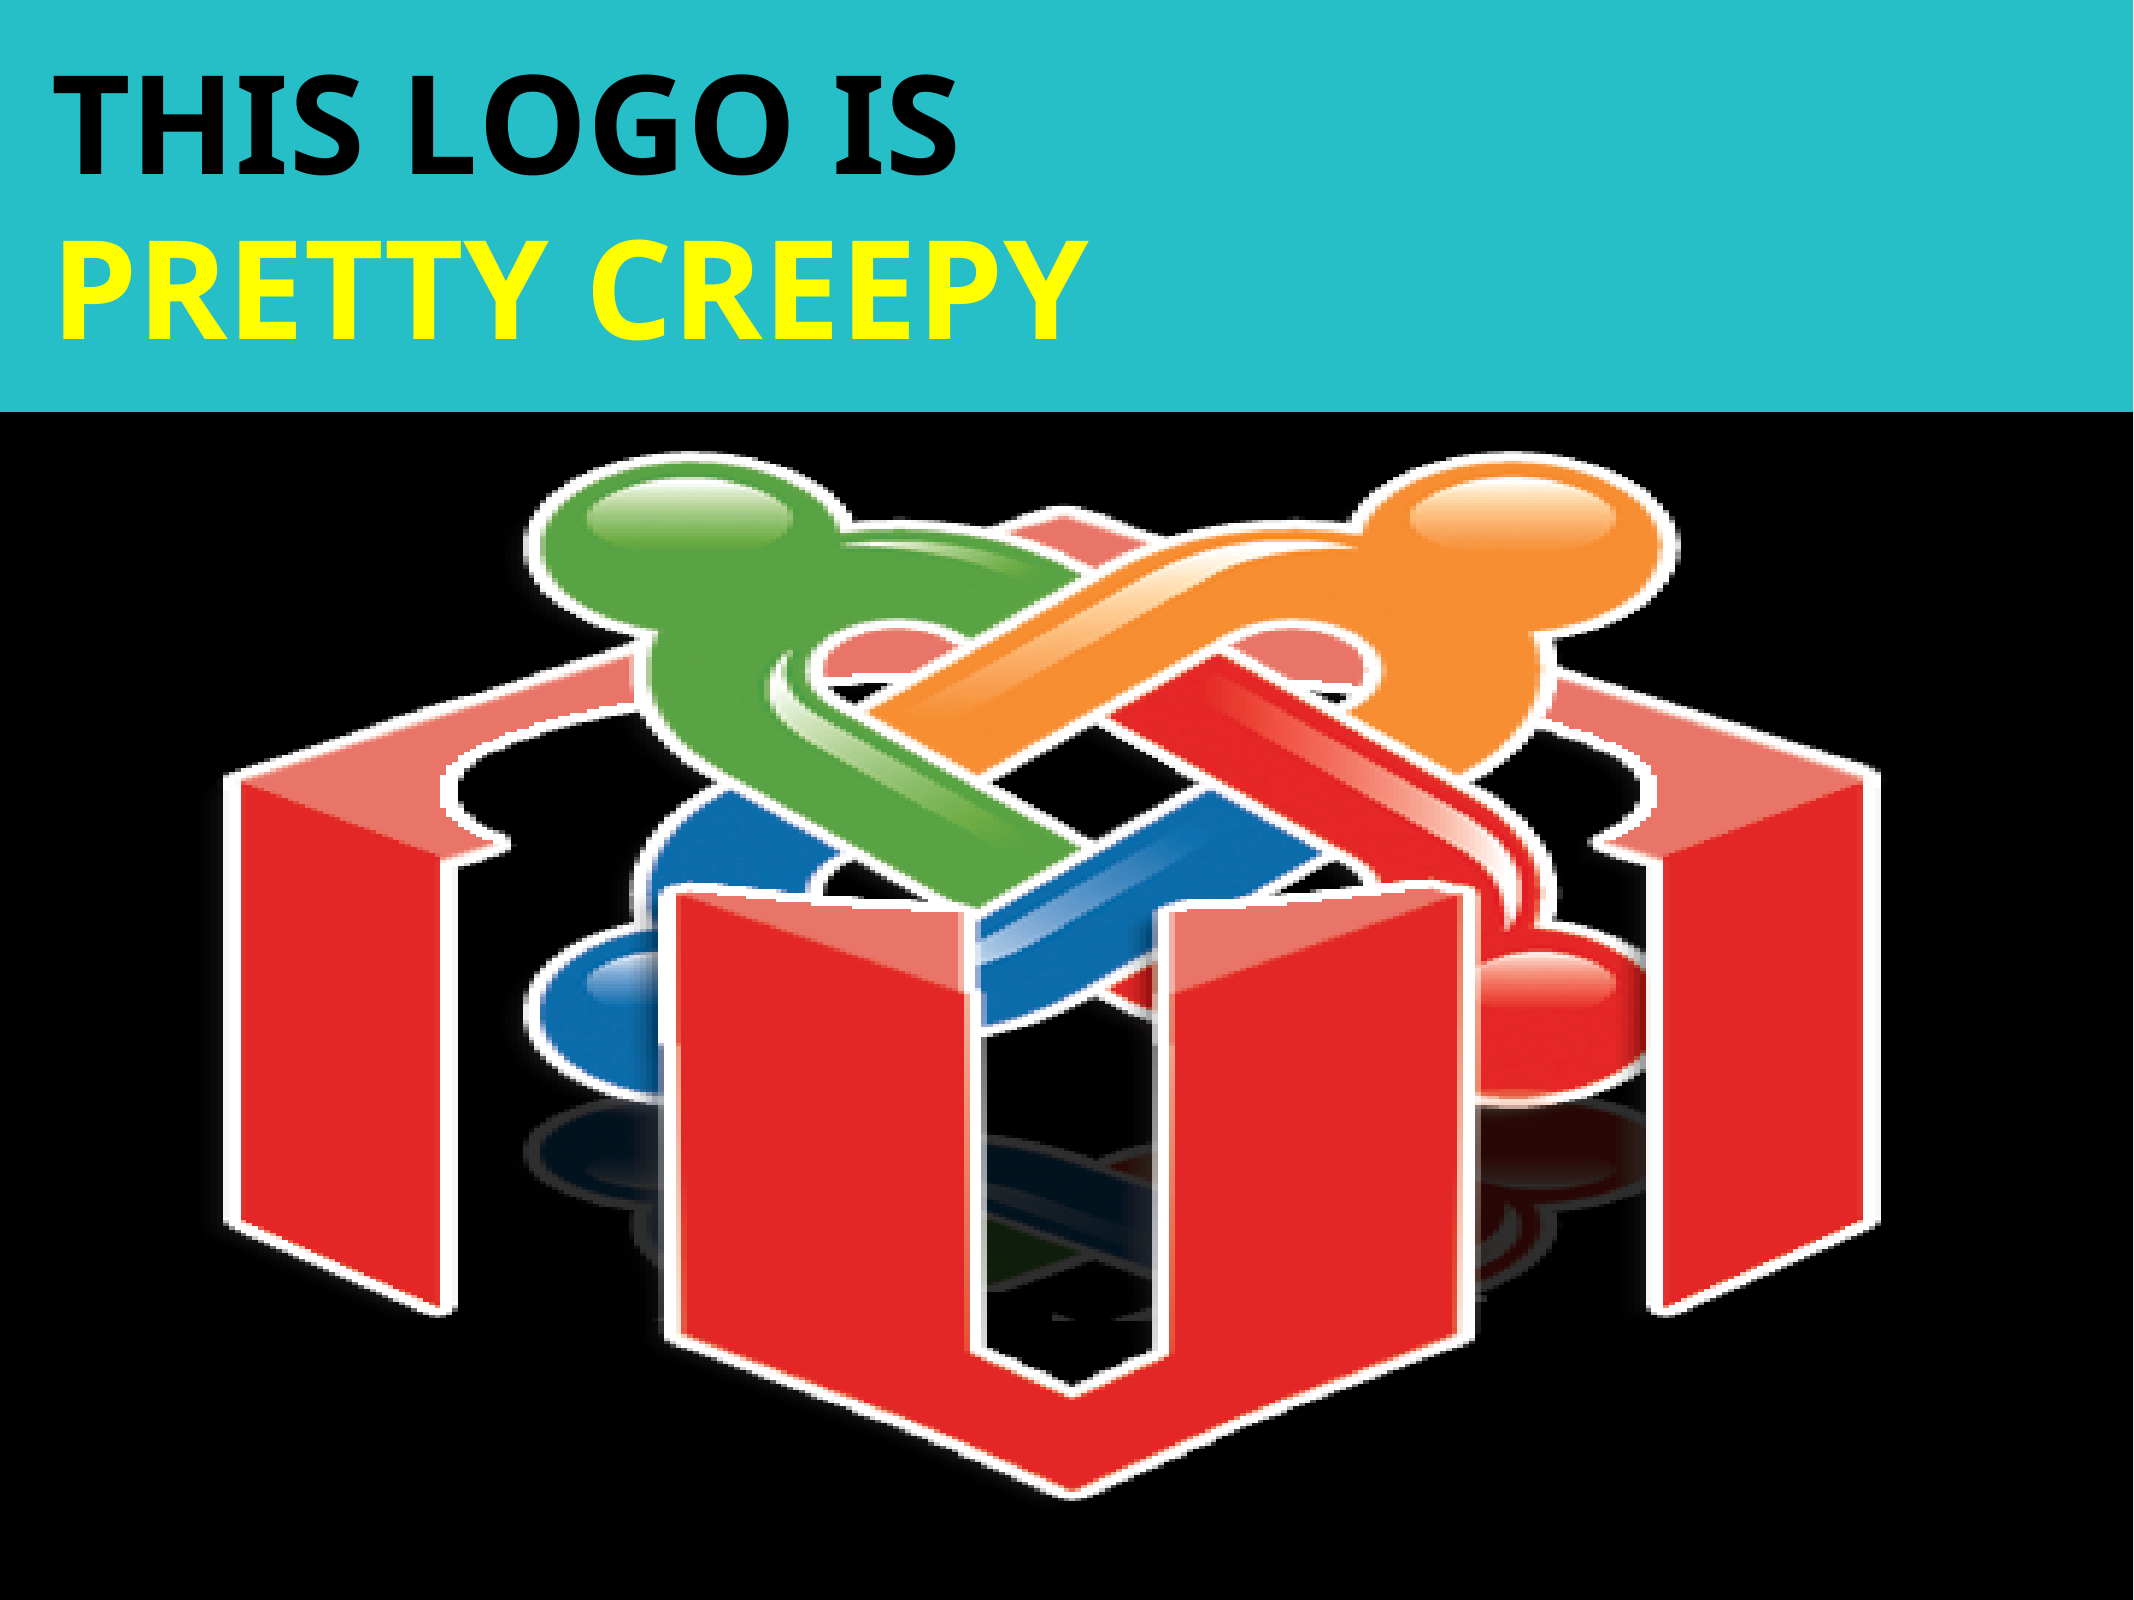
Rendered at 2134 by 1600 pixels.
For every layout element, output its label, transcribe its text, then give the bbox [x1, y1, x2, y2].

picture [0, 412, 2134, 1600]
text_box THIS LOGO IS PRETTY CREEPY [41, 37, 2134, 412]
